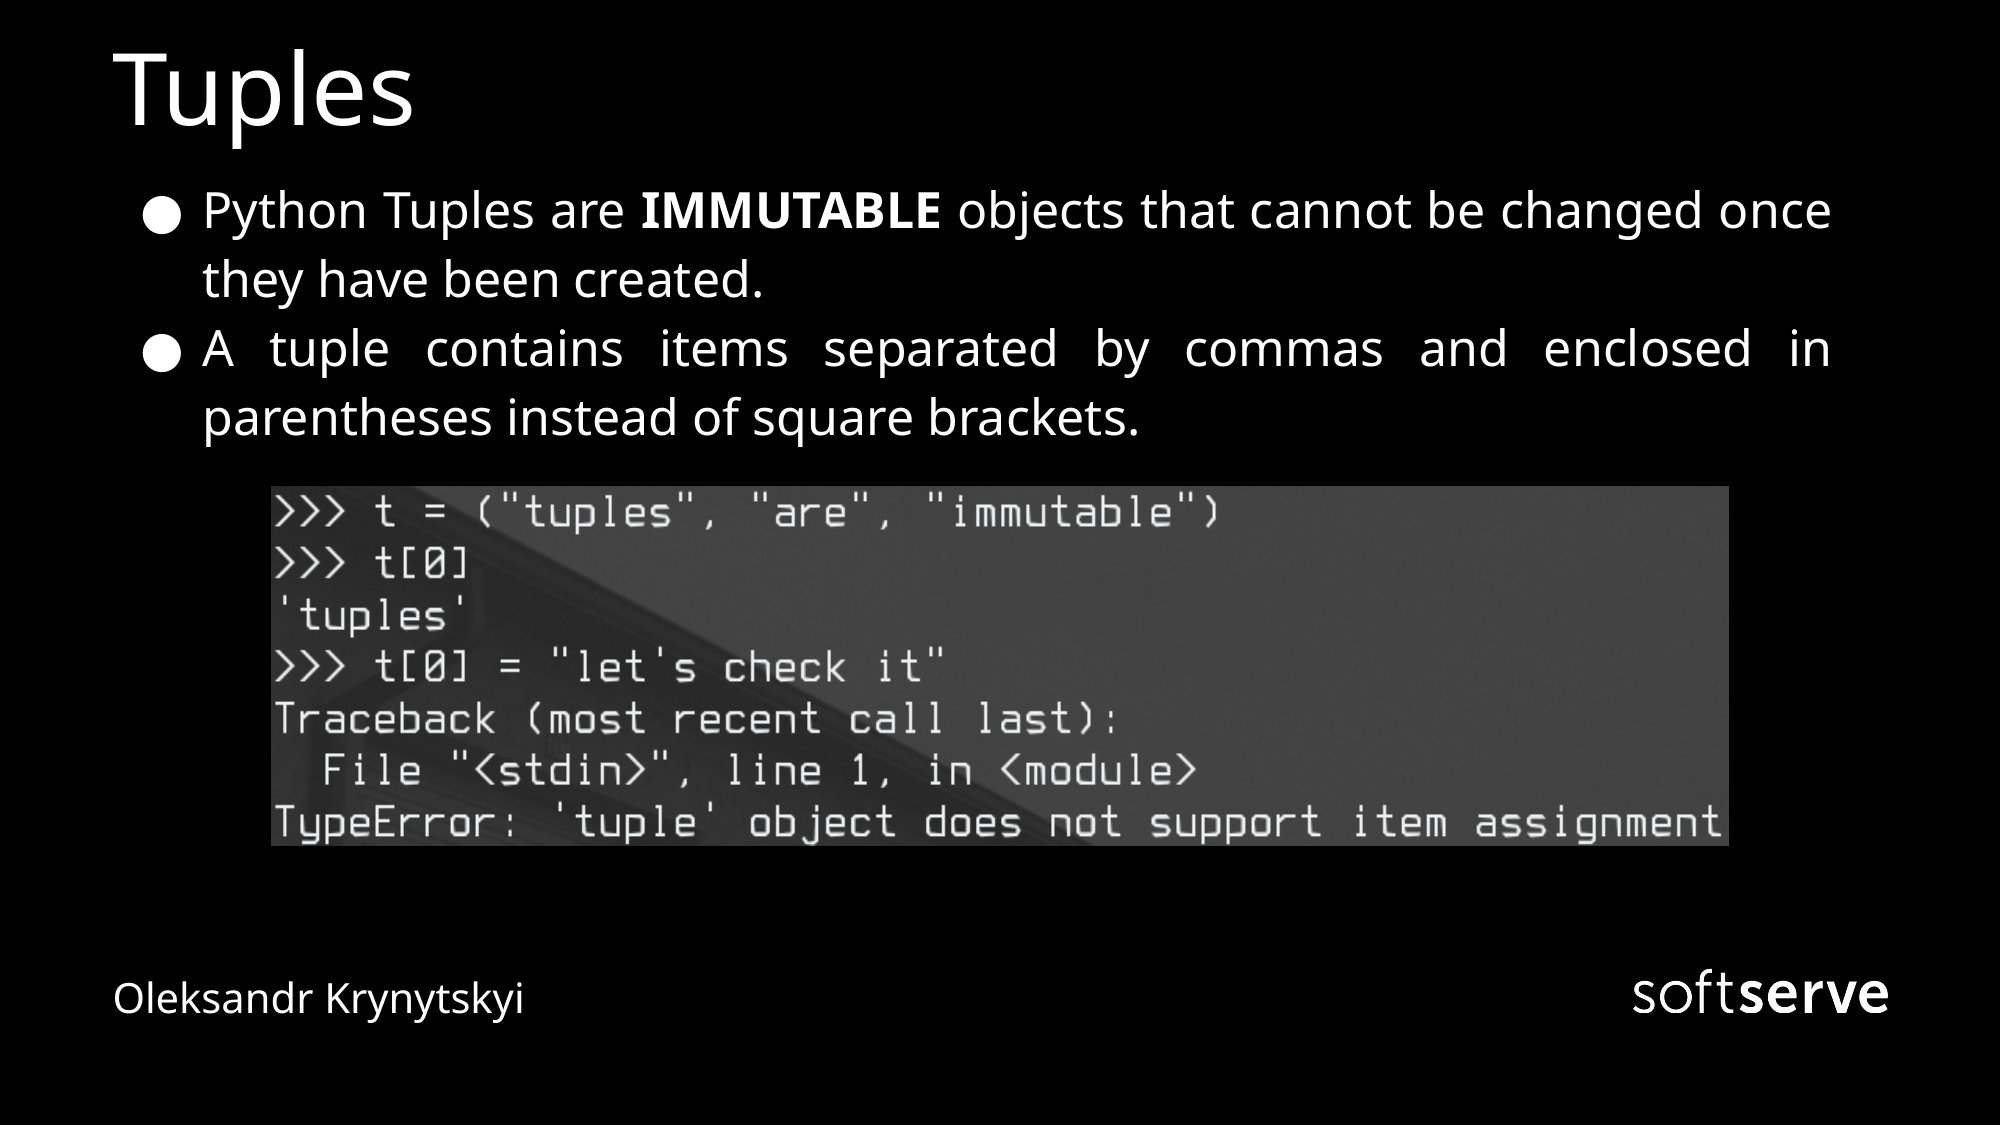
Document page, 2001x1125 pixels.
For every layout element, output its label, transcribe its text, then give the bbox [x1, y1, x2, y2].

text_box Python Tuples are IMMUTABLE objects that cannot be changed once they have been created. A tuple contains items separated by commas and enclosed in parentheses instead of square brackets. [112, 154, 1888, 900]
title Tuples [112, 33, 1888, 154]
picture [271, 486, 1729, 846]
list Oleksandr Krynytskyi [112, 970, 682, 1019]
picture [1633, 968, 1888, 1013]
